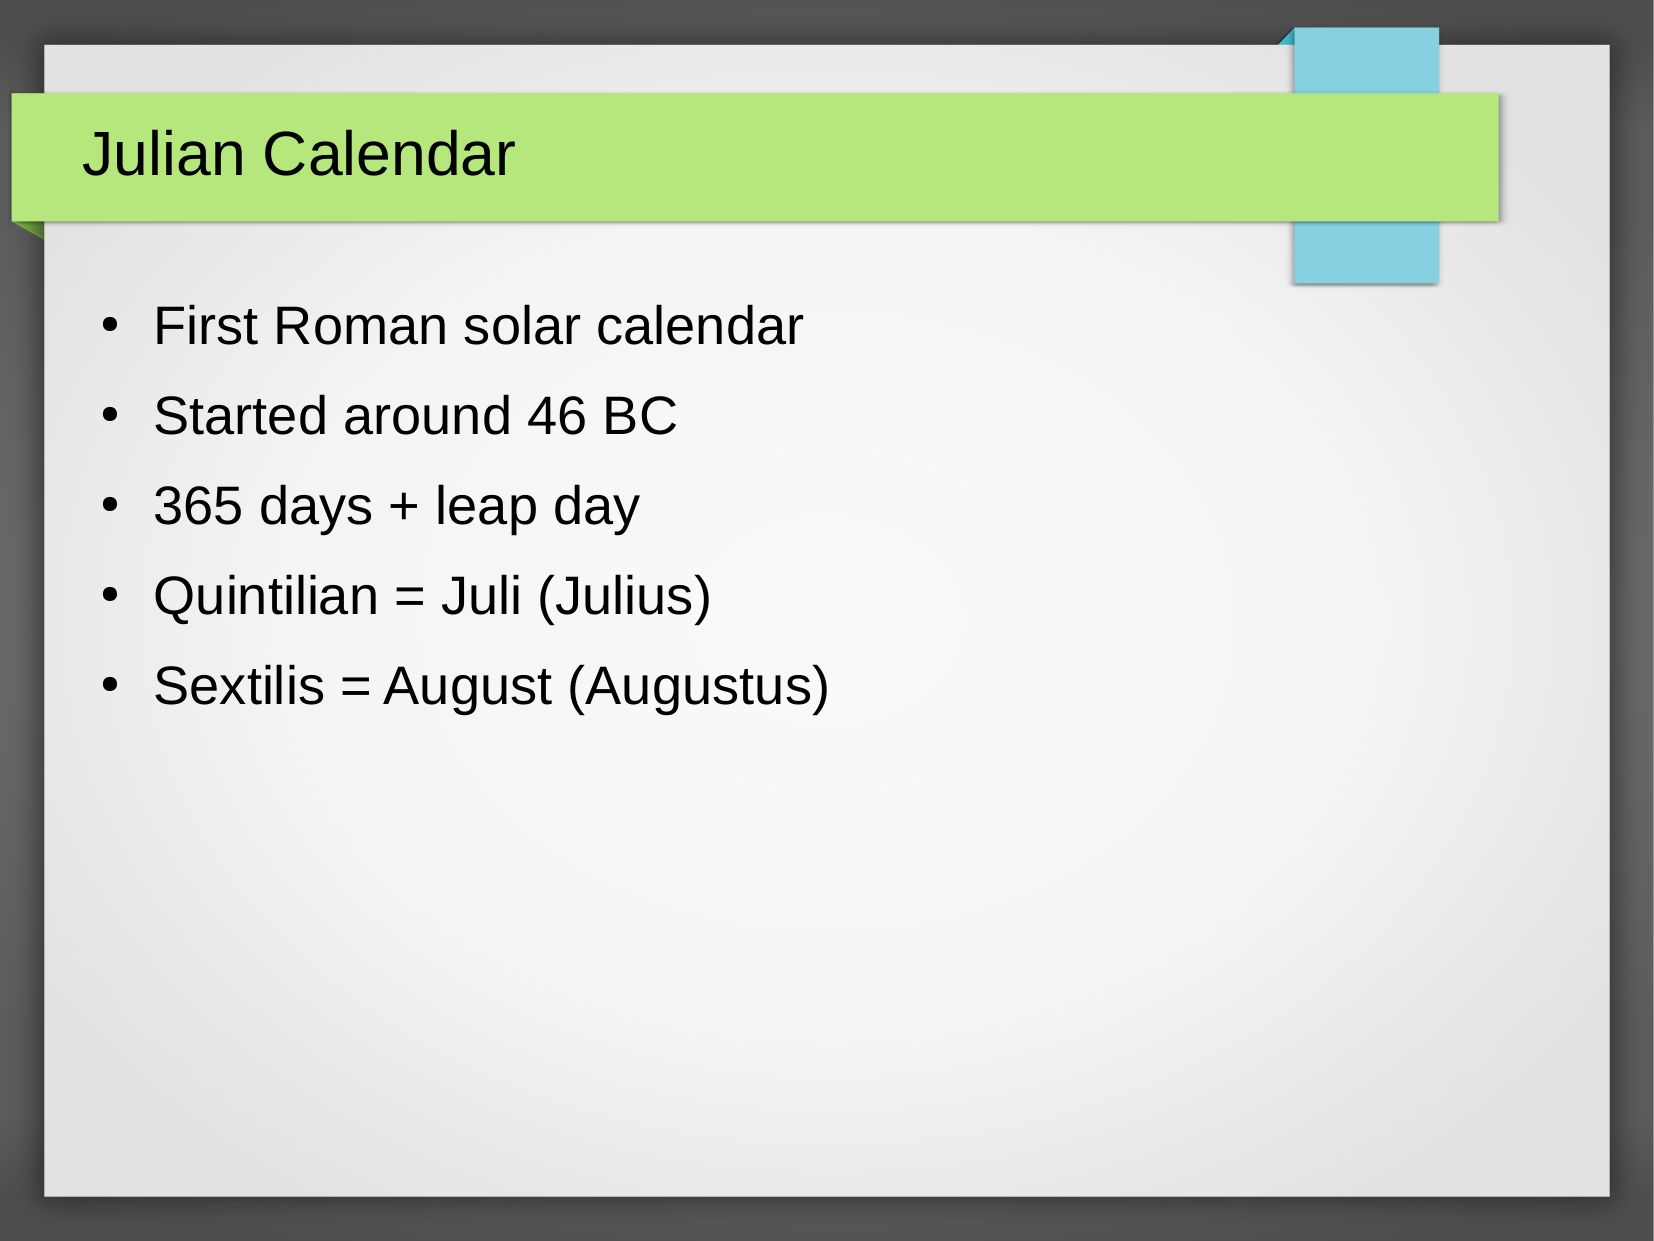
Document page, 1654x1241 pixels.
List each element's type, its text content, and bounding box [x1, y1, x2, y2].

title Julian Calendar [82, 94, 1264, 213]
picture [0, 0, 1654, 1241]
list First Roman solar calendar Started around 46 BC 365 days + leap day Quintilian = Juli (Julius) Sextilis = August (Augustus) [82, 295, 1571, 1015]
